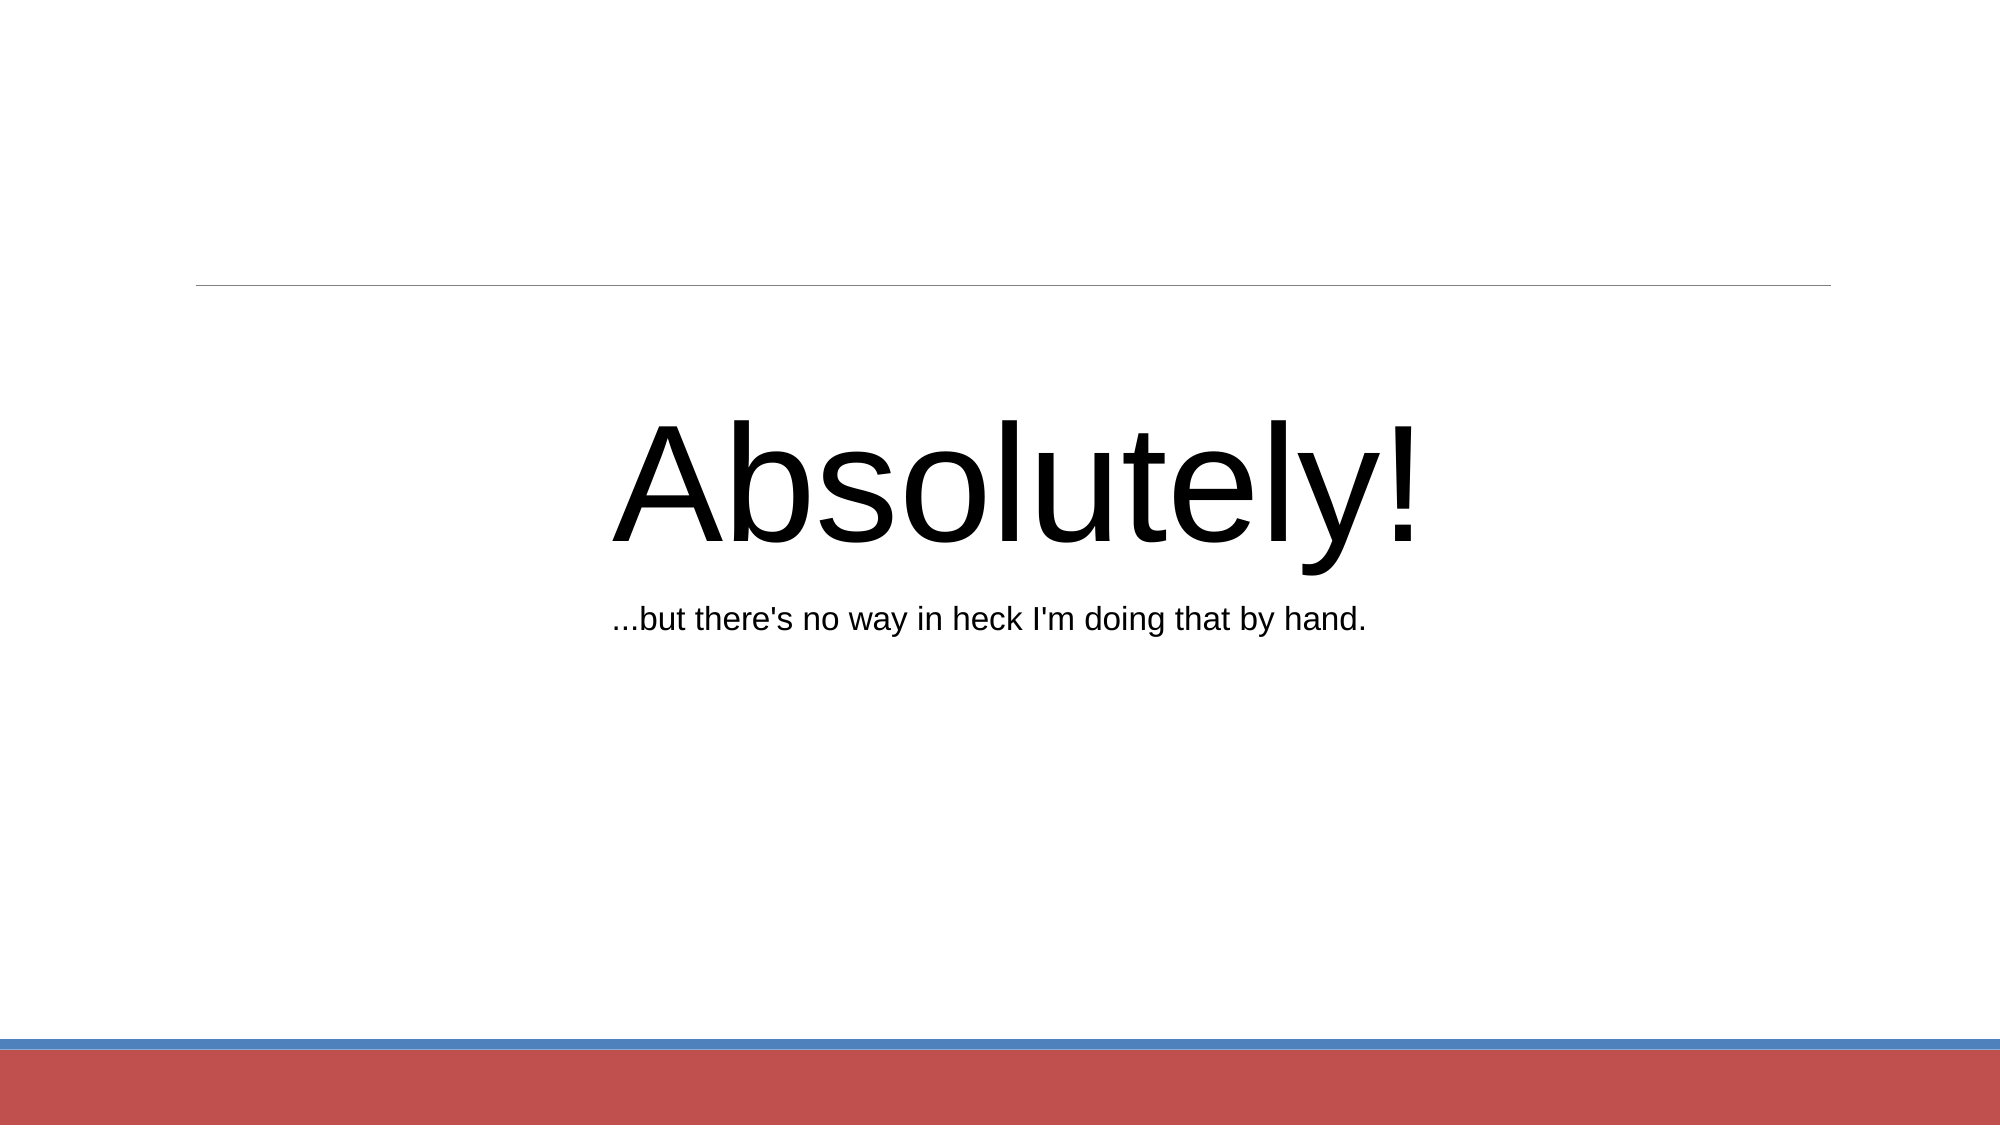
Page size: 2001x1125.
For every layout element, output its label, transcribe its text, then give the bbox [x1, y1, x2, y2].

subtitle Absolutely! [120, 157, 1920, 811]
title ...but there's no way in heck I'm doing that by hand. [90, 525, 1891, 713]
